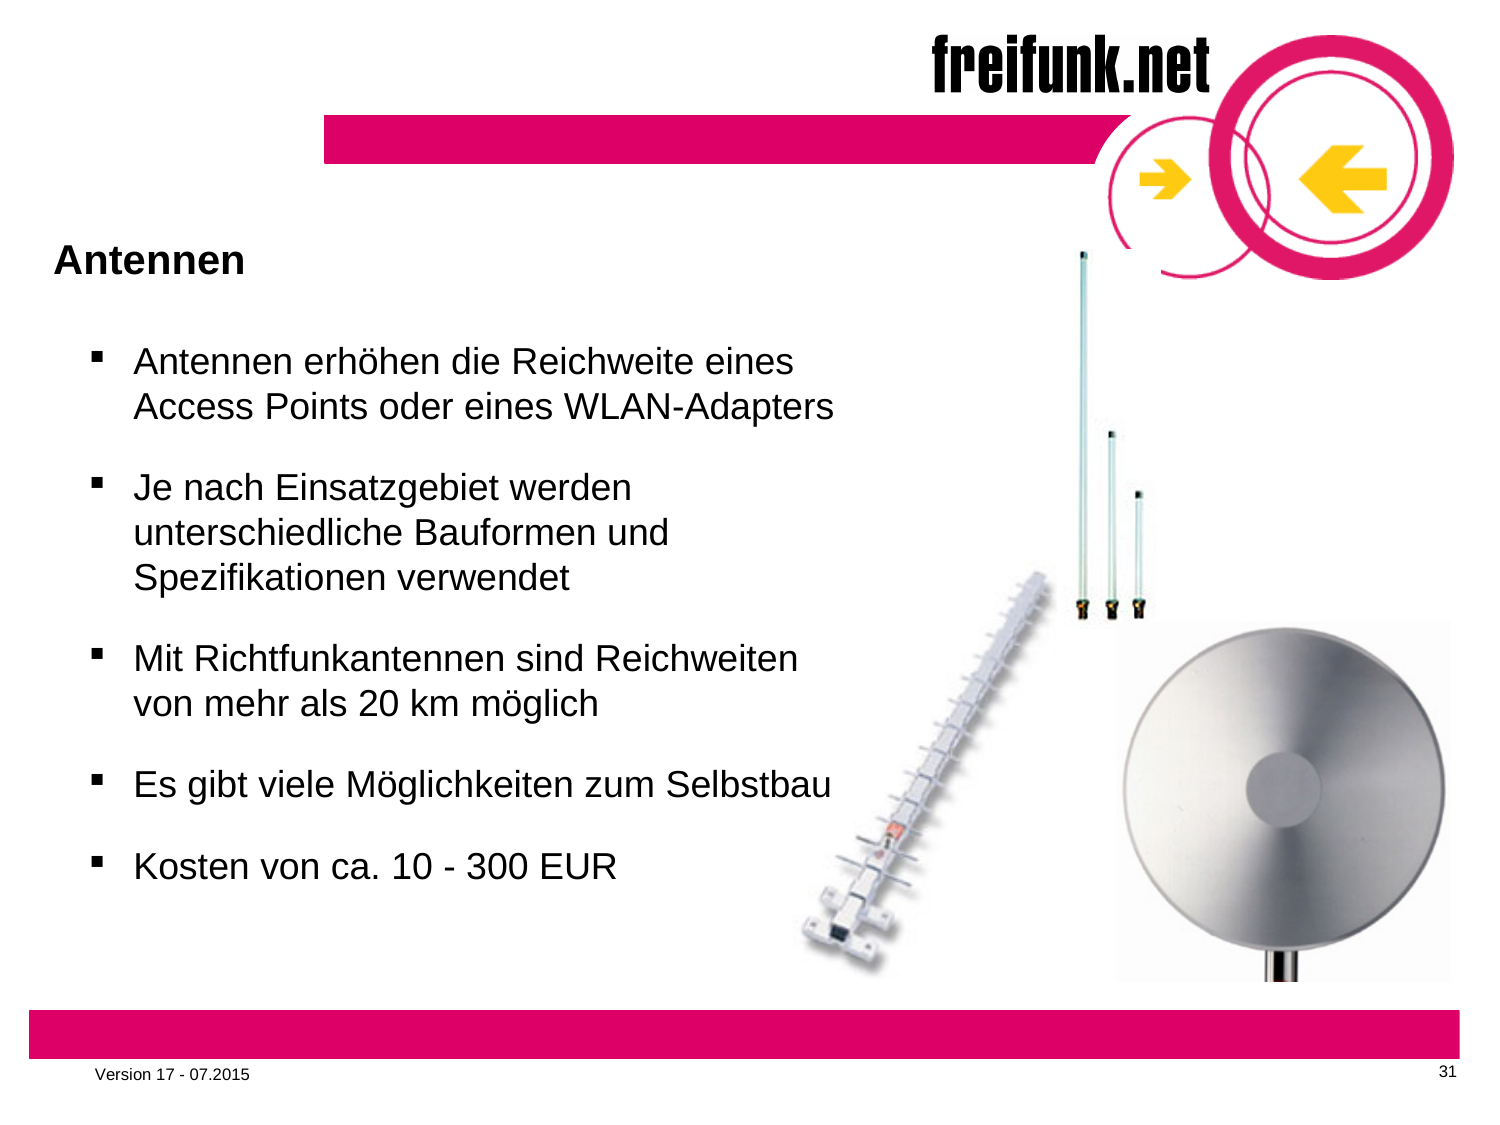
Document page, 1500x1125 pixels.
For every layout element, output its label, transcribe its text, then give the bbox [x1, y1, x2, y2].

text_box Antennen erhöhen die Reichweite eines Access Points oder eines WLAN-Adapters Je nach Einsatzgebiet werden unterschiedliche Bauformen und Spezifikationen verwendet Mit Richtfunkantennen sind Reichweiten von mehr als 20 km möglich Es gibt viele Möglichkeiten zum Selbstbau Kosten von ca. 10 - 300 EUR [59, 337, 864, 976]
picture [777, 34, 1454, 982]
text_box Antennen [53, 233, 1046, 313]
